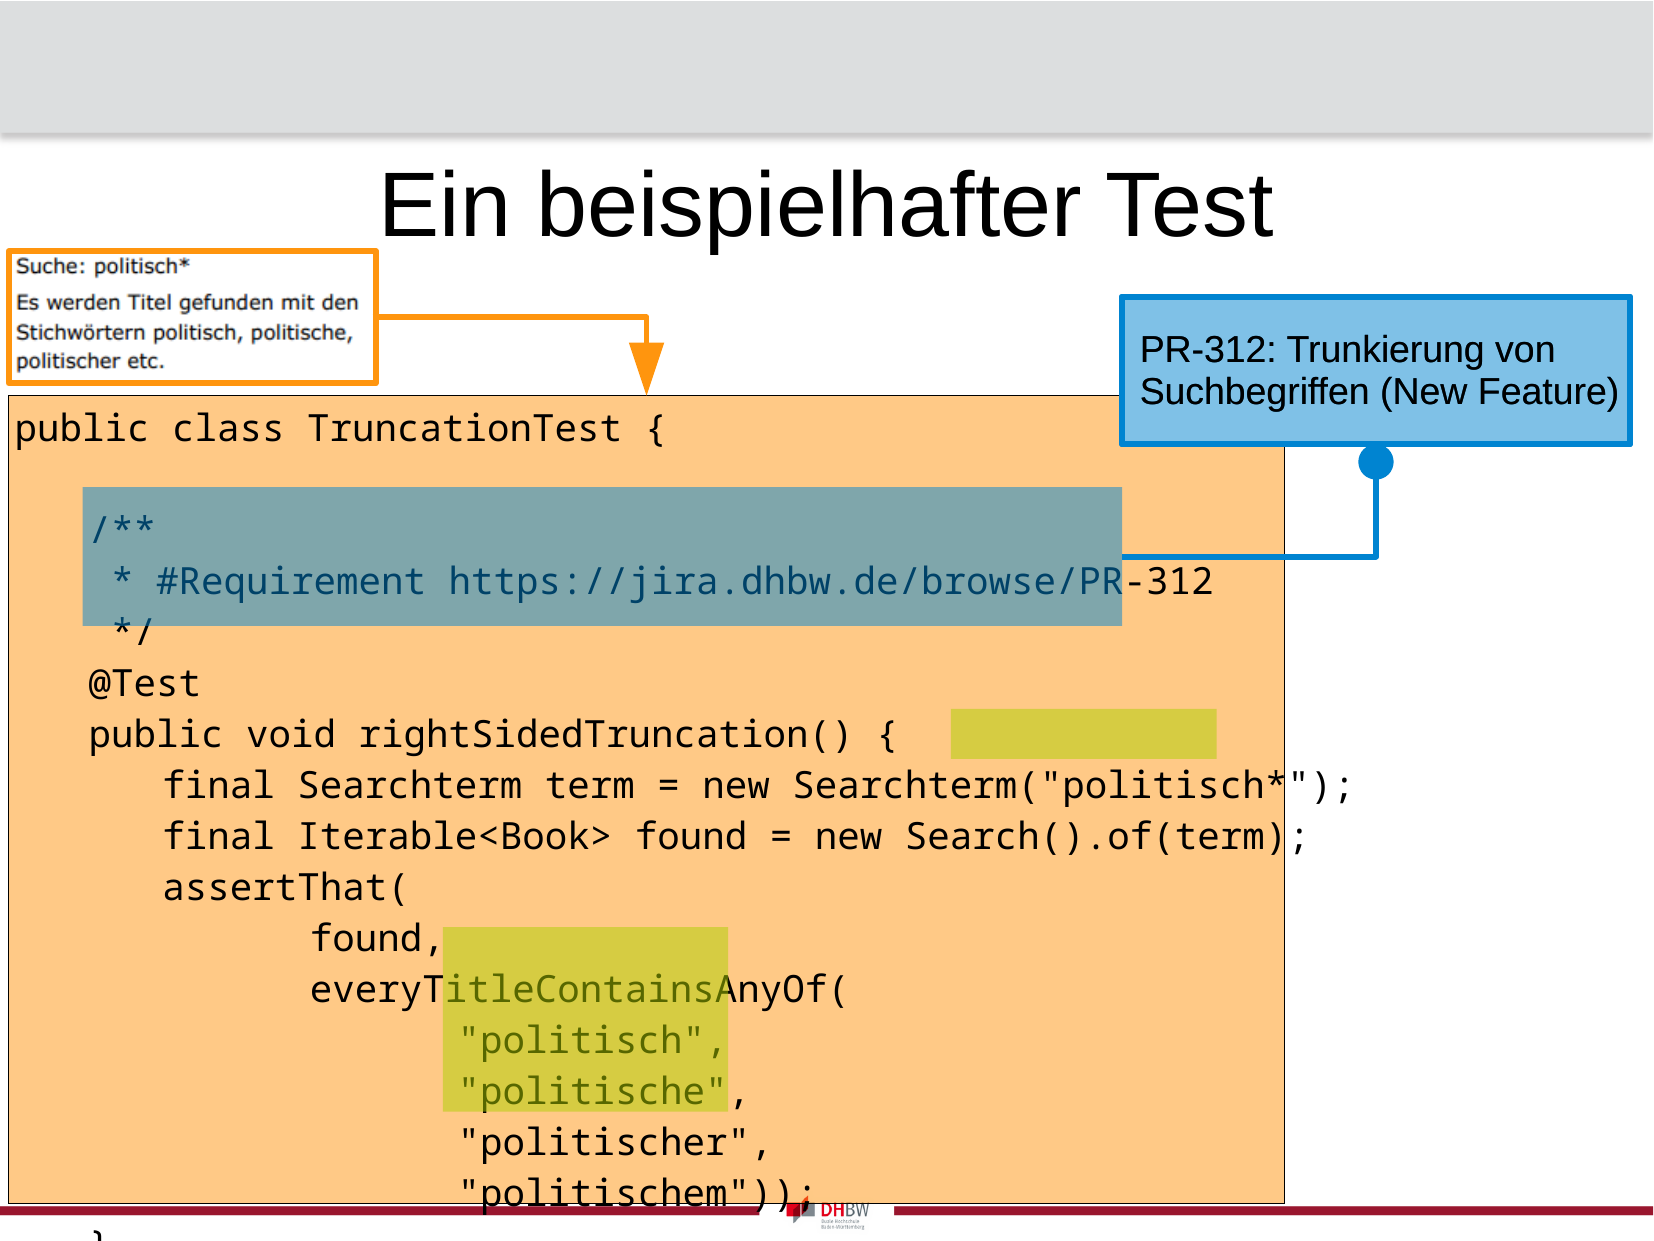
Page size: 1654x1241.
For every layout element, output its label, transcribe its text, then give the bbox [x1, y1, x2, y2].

text_box PR-312: Trunkierung von Suchbegriffen (New Feature) [1122, 296, 1630, 445]
title Ein beispielhafter Test [82, 147, 1571, 257]
text_box [950, 708, 1217, 759]
text_box public class TruncationTest { /** * #Requirement https://jira.dhbw.de/browse/PR-312 */ @Test public void rightSidedTruncation() { final Searchterm term = new Searchterm("politisch*"); final Iterable<Book> found = new Search().of(term); assertThat( found, everyTitleContainsAnyOf( "politisch", "politische", "politischer", "politischem")); } } [8, 395, 1285, 1204]
picture [0, 1, 1654, 1237]
text_box [442, 927, 729, 1112]
text_box [82, 487, 1123, 626]
